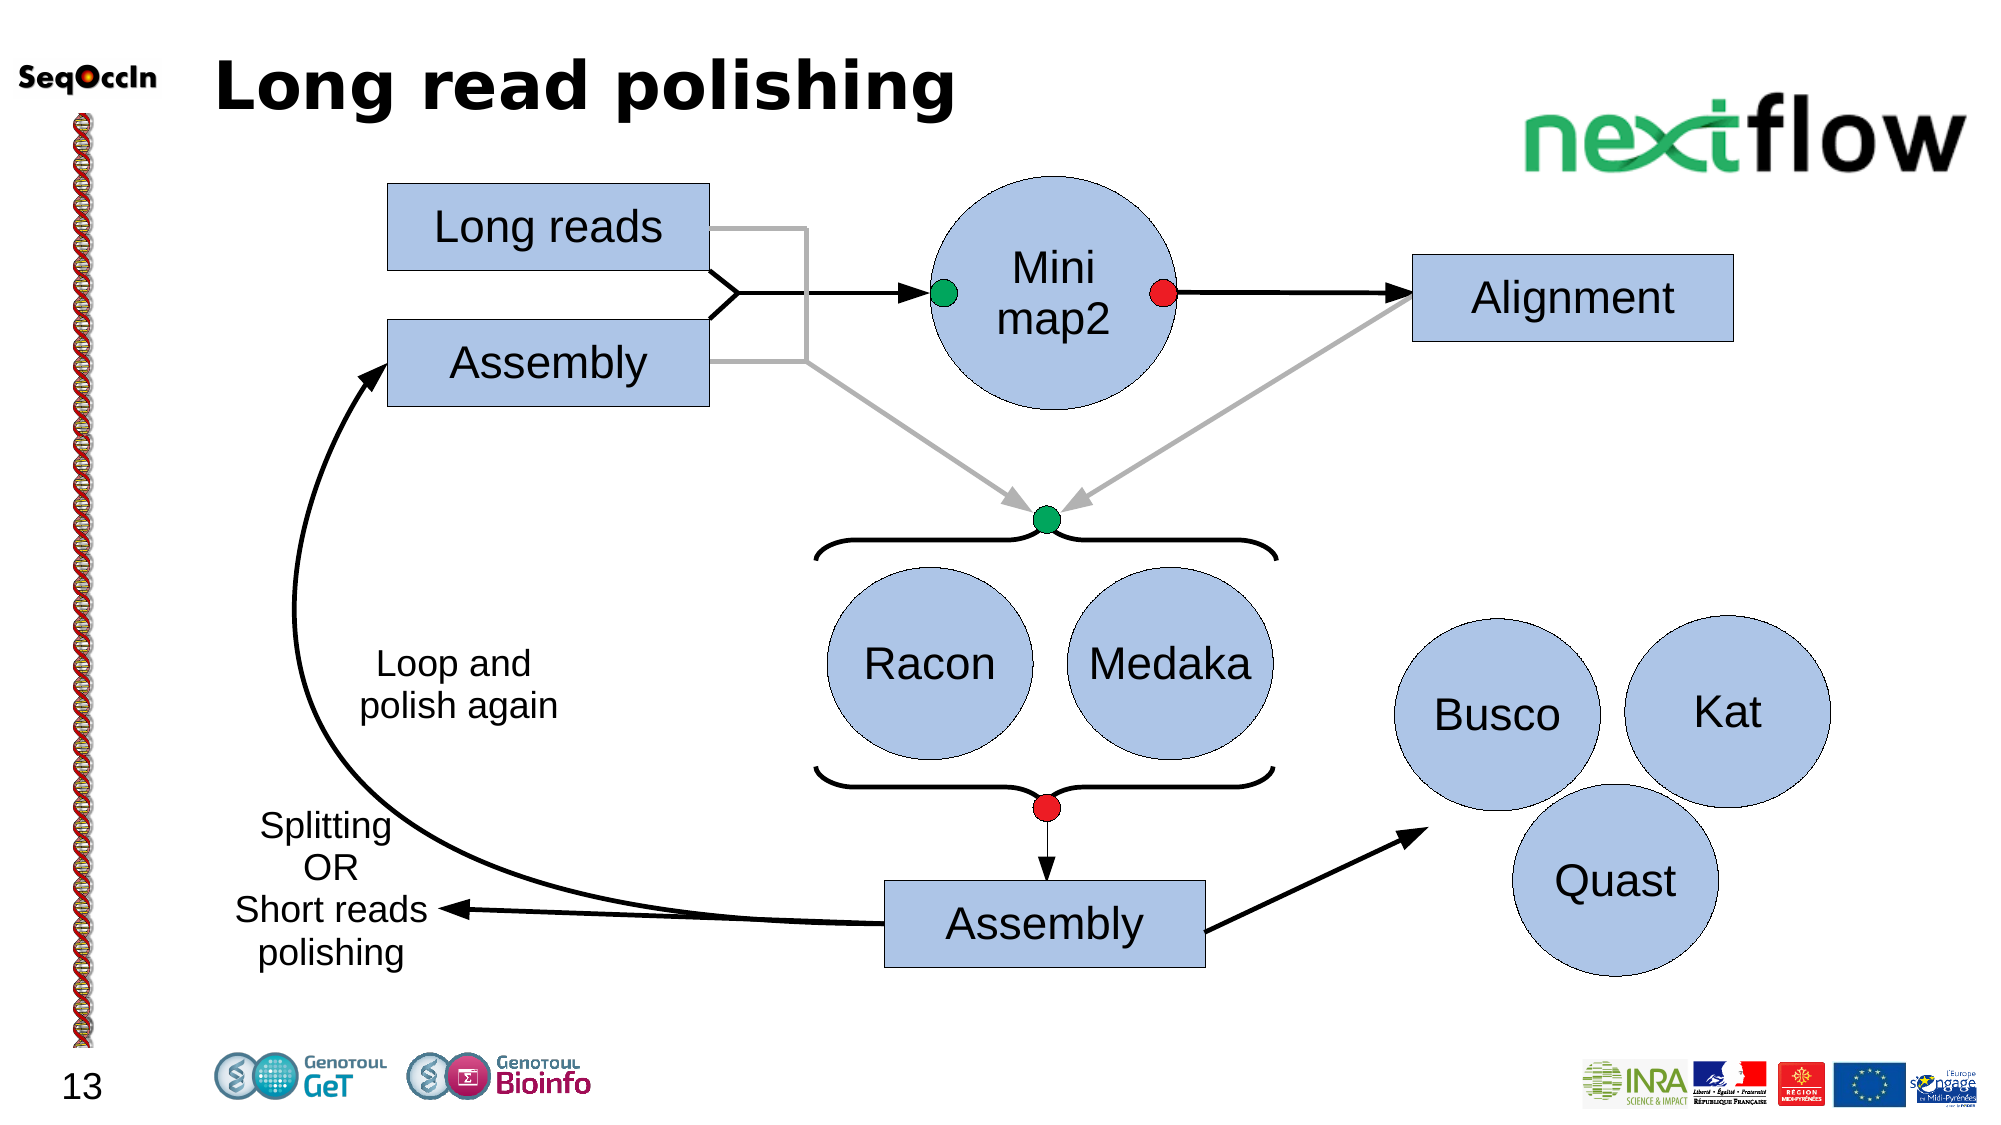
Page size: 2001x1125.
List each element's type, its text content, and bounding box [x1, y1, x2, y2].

text_box [930, 279, 958, 307]
text_box [1033, 505, 1061, 534]
text_box Busco [1394, 618, 1601, 811]
title Long read polishing [198, 21, 1924, 130]
text_box Kat [1624, 615, 1831, 808]
picture [208, 1046, 392, 1106]
text_box Assembly [387, 319, 710, 407]
text_box [1149, 279, 1177, 307]
picture [13, 58, 162, 99]
text_box Alignment [1412, 254, 1734, 342]
picture [1581, 1059, 1689, 1109]
text_box Loop and polish again [344, 634, 611, 748]
text_box Racon [827, 567, 1034, 760]
picture [400, 1046, 597, 1106]
picture [1778, 1062, 1825, 1106]
picture [1832, 1061, 1983, 1111]
text_box Quast [1512, 784, 1719, 977]
text_box [1032, 794, 1061, 822]
picture [1497, 5, 1995, 255]
text_box Assembly [884, 880, 1206, 968]
text_box Mini map2 [930, 176, 1178, 410]
text_box Medaka [1067, 567, 1274, 760]
text_box Splitting OR Short reads polishing [219, 797, 445, 981]
picture [73, 113, 91, 1048]
text_box Long reads [387, 183, 710, 271]
